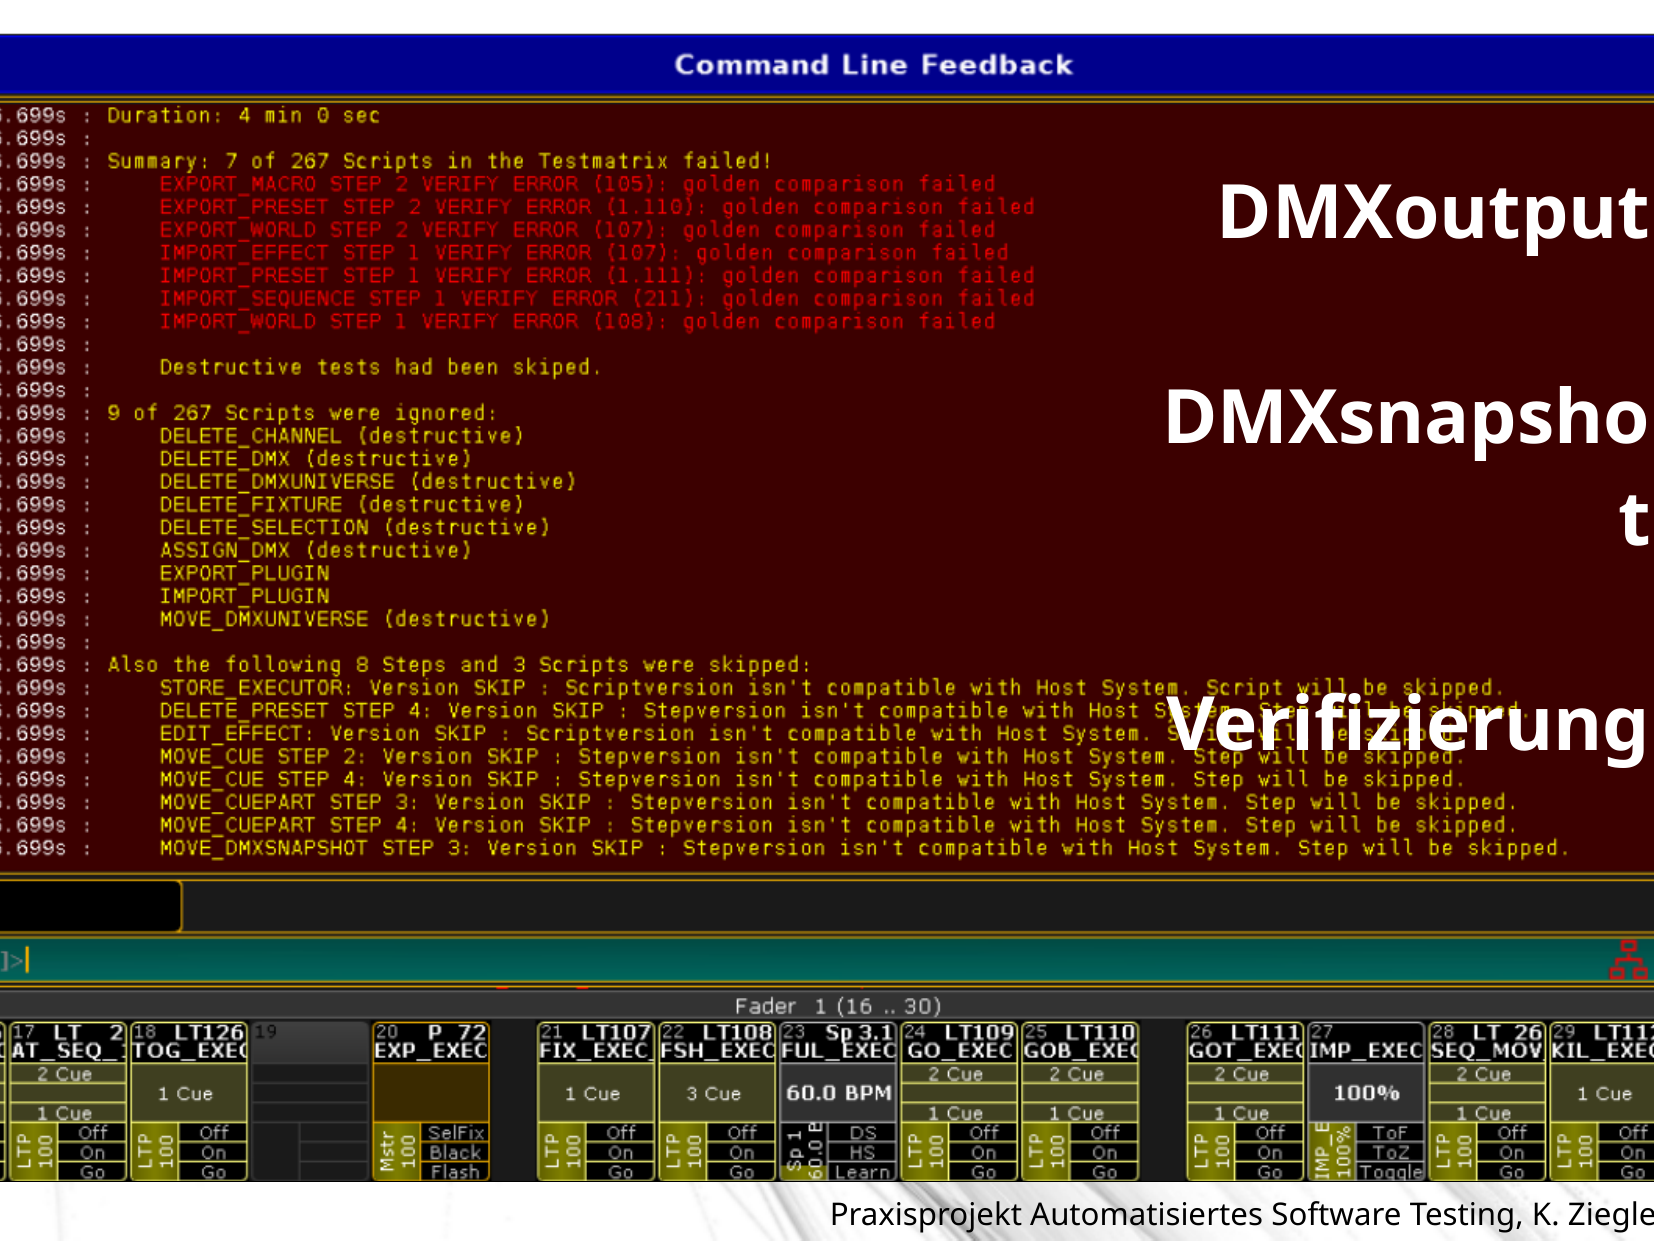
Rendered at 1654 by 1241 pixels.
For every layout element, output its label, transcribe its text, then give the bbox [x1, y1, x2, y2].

text_box DMXoutput DMXsnapshot Verifizierung [1147, 151, 1654, 603]
text_box Praxisprojekt Automatisiertes Software Testing, K. Ziegler [814, 1184, 1654, 1241]
text_box [0, 0, 1654, 1182]
picture [0, 1182, 1654, 1241]
